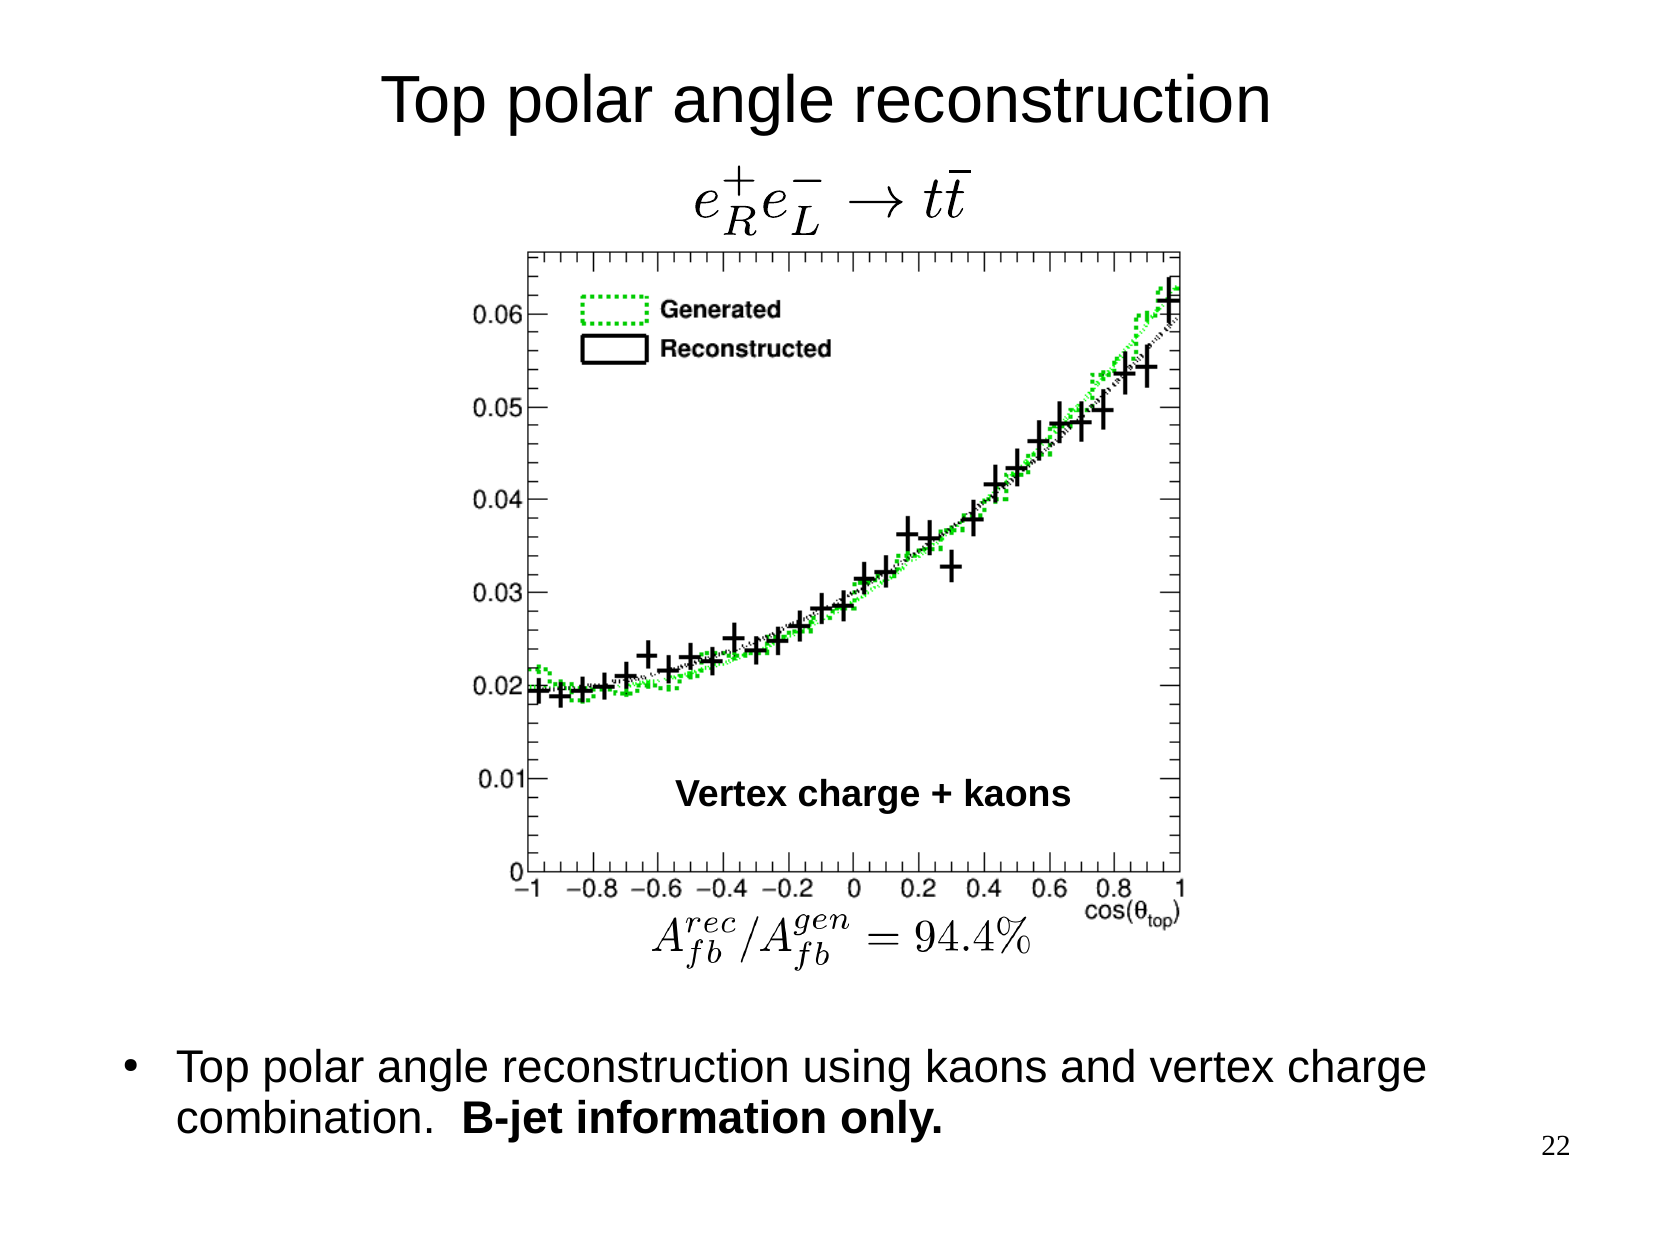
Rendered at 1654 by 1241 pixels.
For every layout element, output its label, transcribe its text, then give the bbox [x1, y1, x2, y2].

picture [454, 237, 1209, 971]
list Top polar angle reconstruction using kaons and vertex charge combination. B-jet information only. [105, 1040, 1531, 1206]
title Top polar angle reconstruction [82, 49, 1571, 151]
text_box [692, 165, 976, 236]
text_box 94.4% precision [687, 917, 1046, 974]
text_box Vertex charge + kaons [660, 765, 1087, 822]
